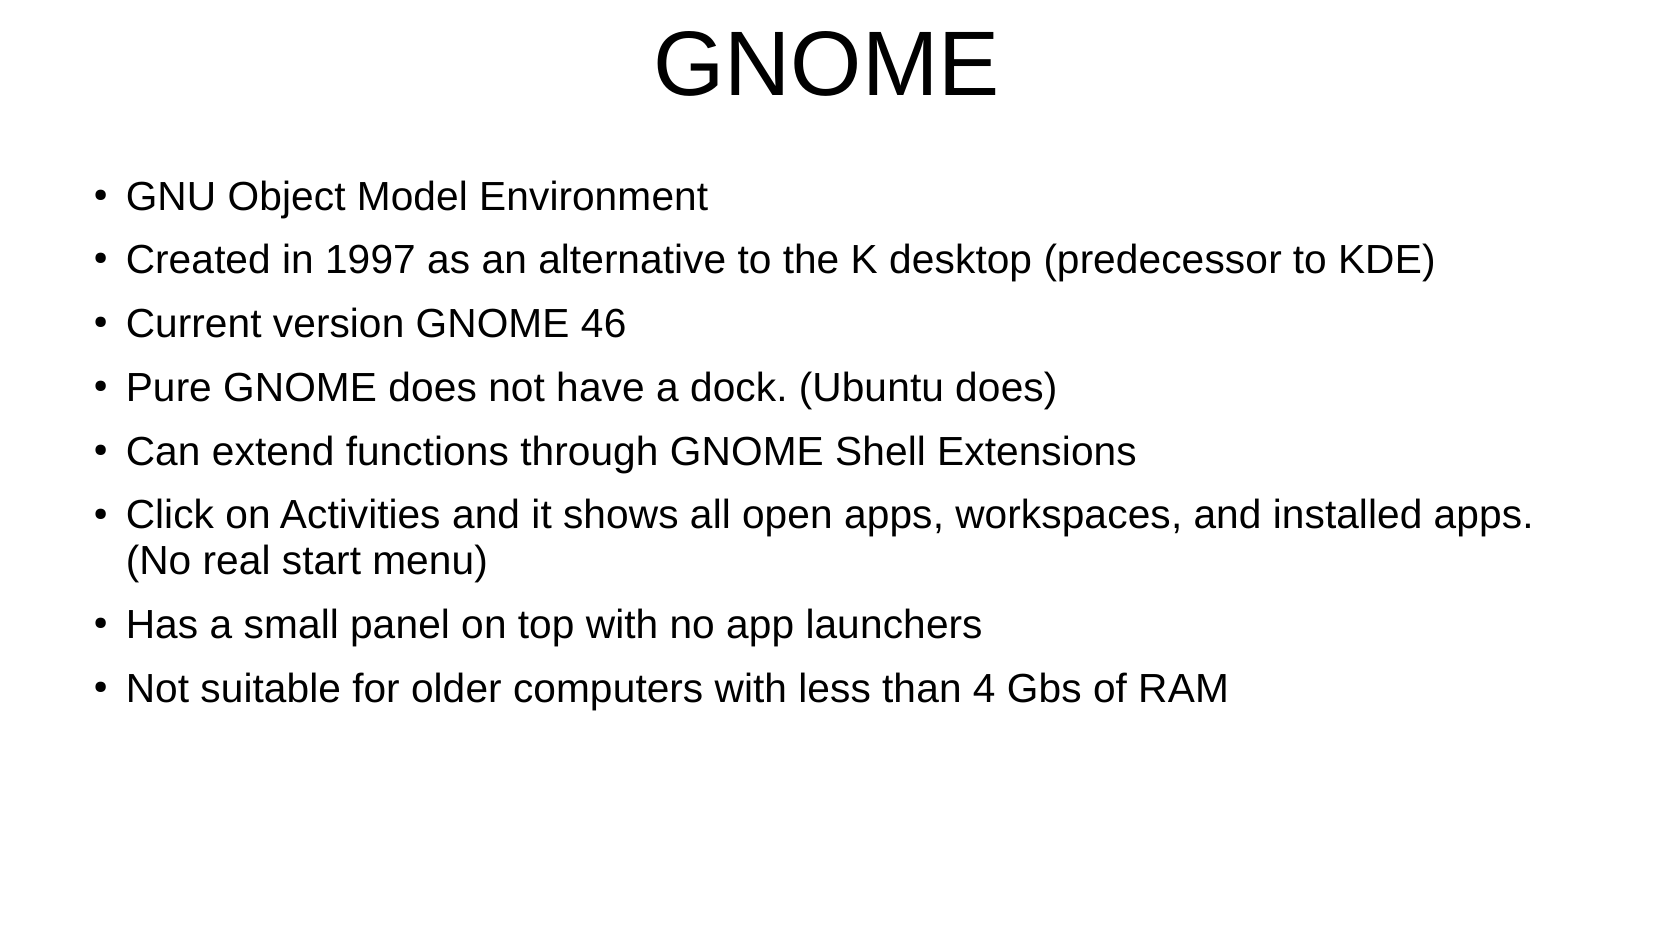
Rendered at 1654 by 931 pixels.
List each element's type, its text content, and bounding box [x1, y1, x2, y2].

list GNU Object Model Environment Created in 1997 as an alternative to the K desktop (predecessor to KDE) Current version GNOME 46 Pure GNOME does not have a dock. (Ubuntu does) Can extend functions through GNOME Shell Extensions Click on Activities and it shows all open apps, workspaces, and installed apps. (No real start menu) Has a small panel on top with no app launchers Not suitable for older computers with less than 4 Gbs of RAM [82, 173, 1571, 713]
title GNOME [82, 12, 1571, 173]
